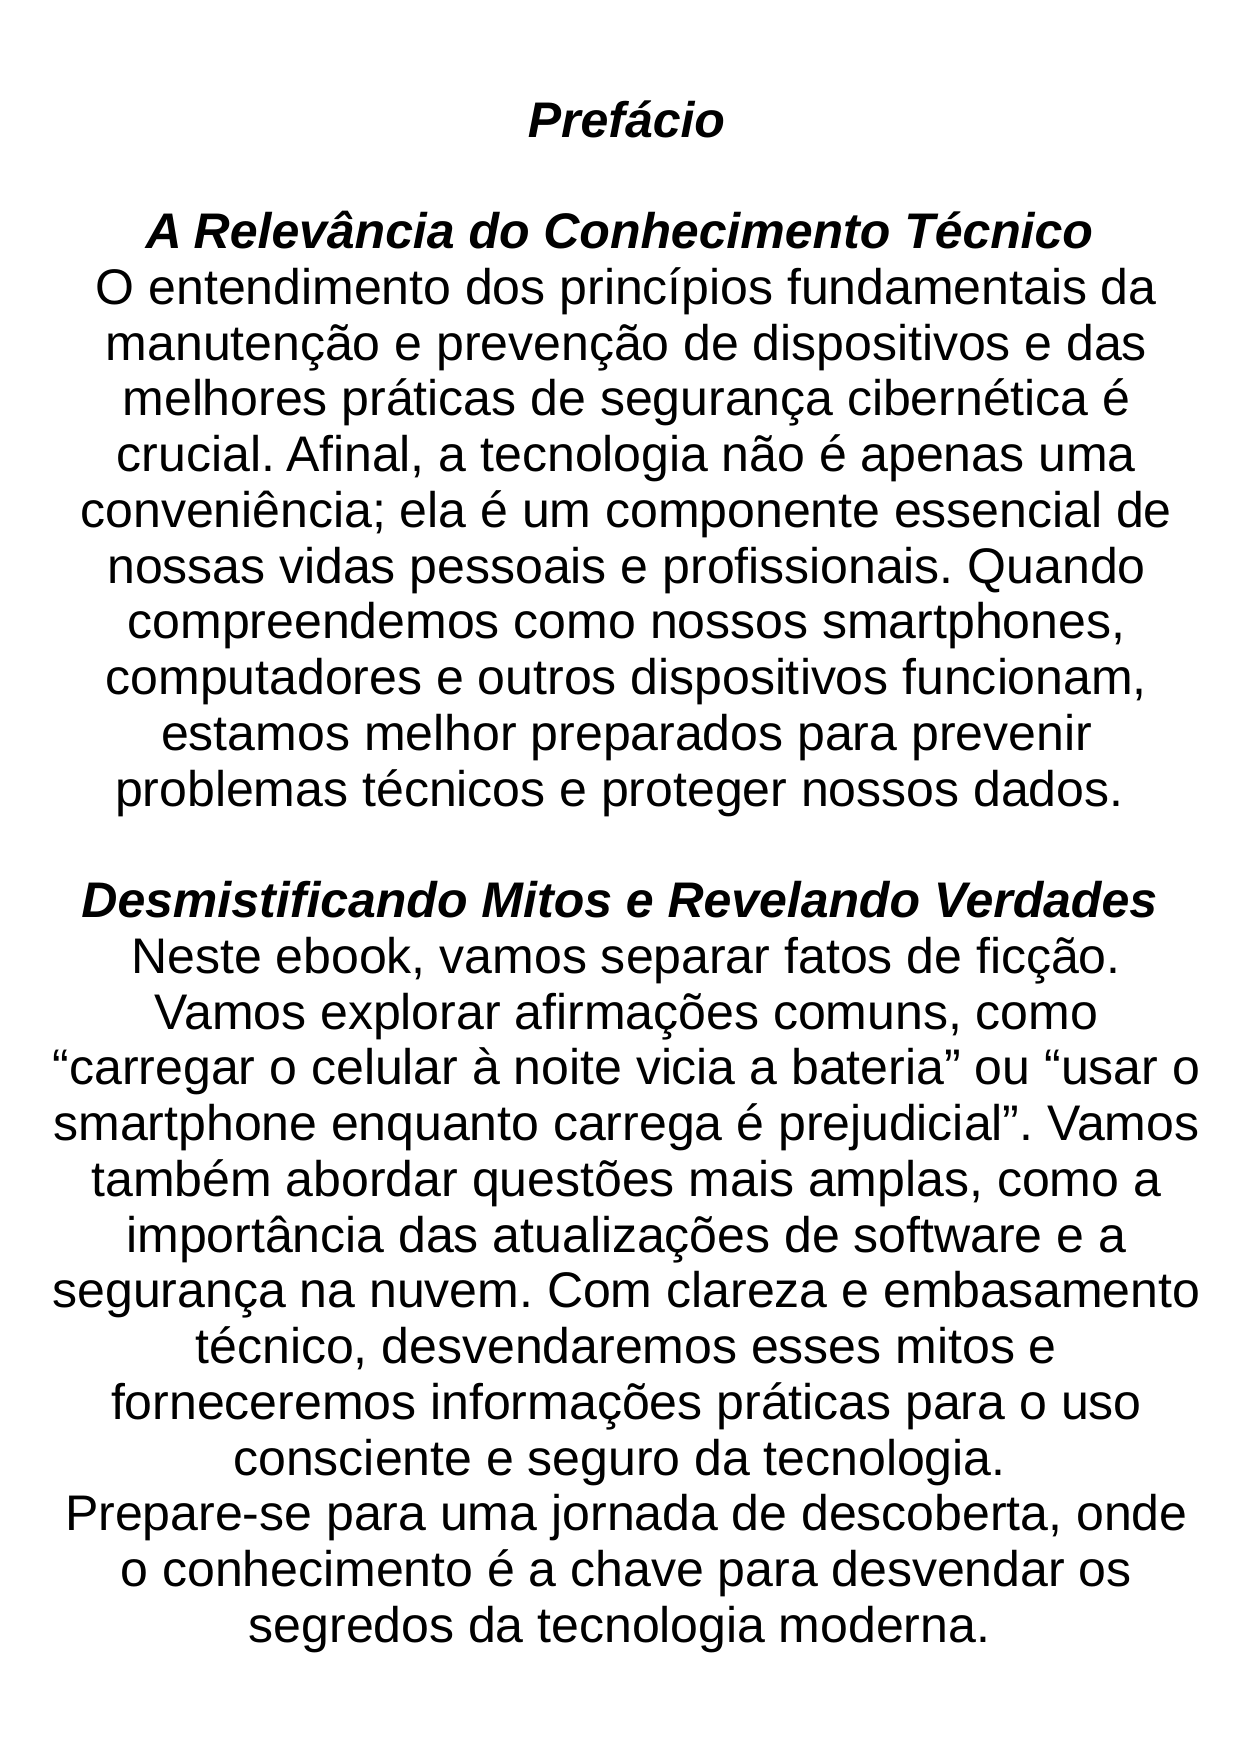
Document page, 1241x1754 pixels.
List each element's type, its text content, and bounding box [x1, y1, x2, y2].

text_box Prefácio A Relevância do Conhecimento Técnico O entendimento dos princípios fundamentais da manutenção e prevenção de dispositivos e das melhores práticas de segurança cibernética é crucial. Afinal, a tecnologia não é apenas uma conveniência; ela é um componente essencial de nossas vidas pessoais e profissionais. Quando compreendemos como nossos smartphones, computadores e outros dispositivos funcionam, estamos melhor preparados para prevenir problemas técnicos e proteger nossos dados. Desmistificando Mitos e Revelando Verdades Neste ebook, vamos separar fatos de ficção. Vamos explorar afirmações comuns, como “carregar o celular à noite vicia a bateria” ou “usar o smartphone enquanto carrega é prejudicial”. Vamos também abordar questões mais amplas, como a importância das atualizações de software e a segurança na nuvem. Com clareza e embasamento técnico, desvendaremos esses mitos e forneceremos informações práticas para o uso consciente e seguro da tecnologia. Prepare-se para uma jornada de descoberta, onde o conhecimento é a chave para desvendar os segredos da tecnologia moderna. [36, 28, 1218, 1754]
